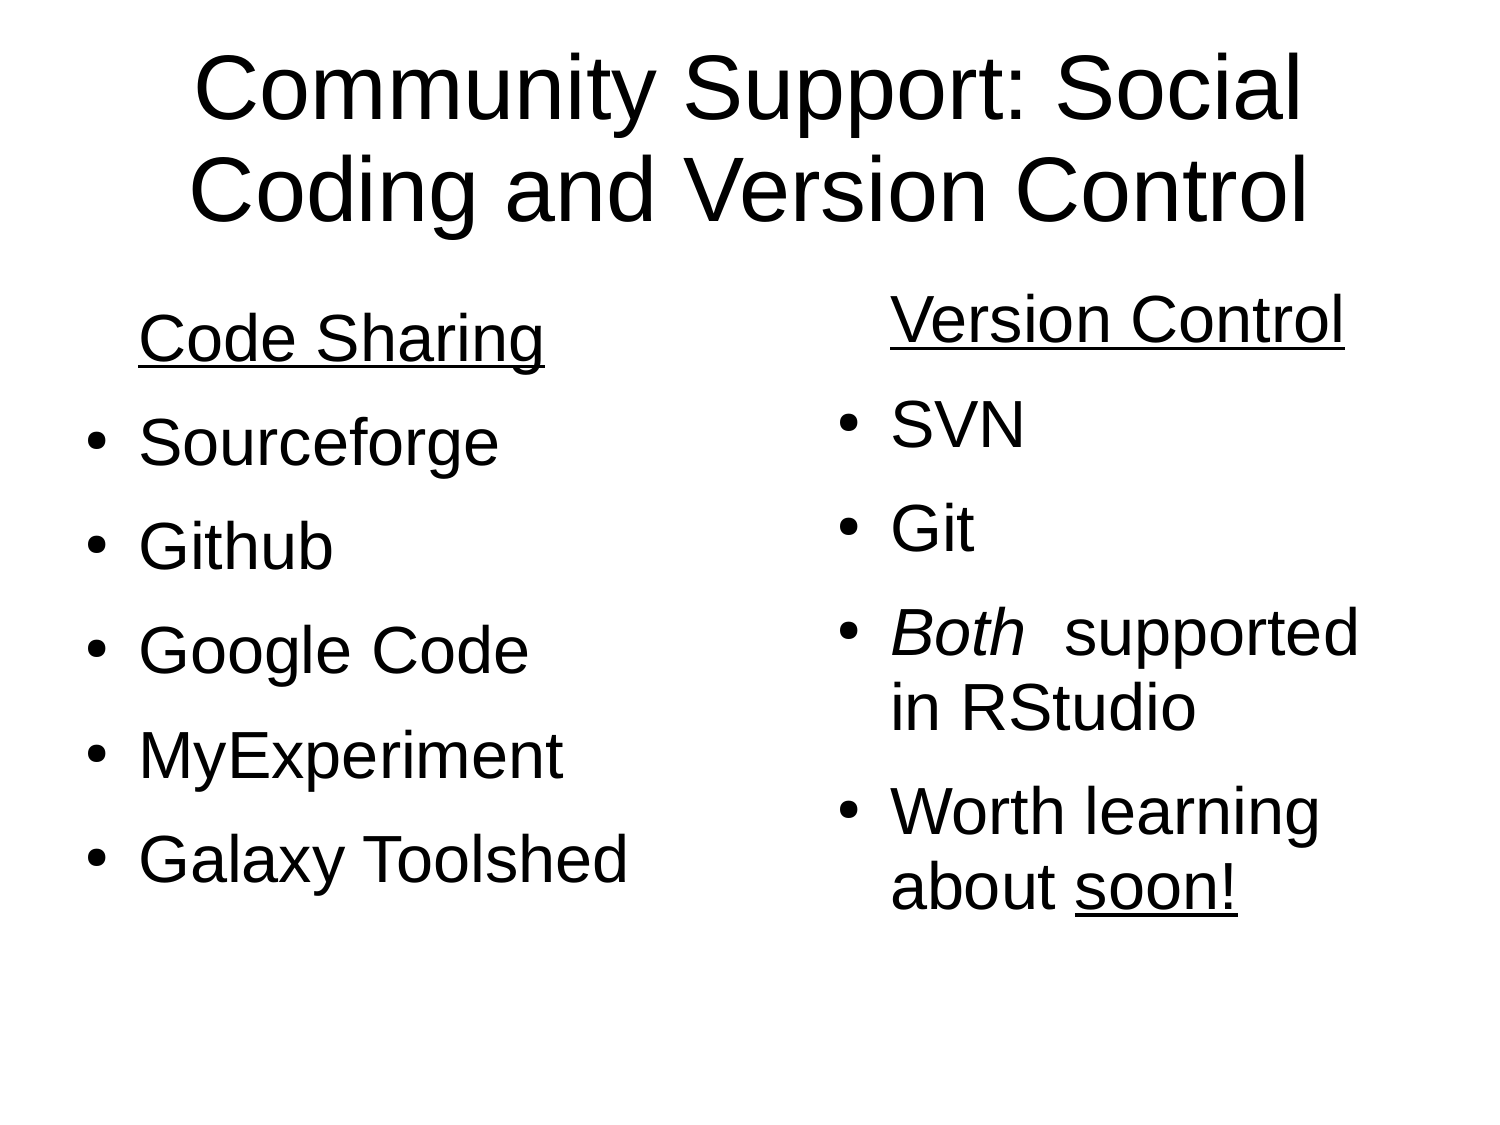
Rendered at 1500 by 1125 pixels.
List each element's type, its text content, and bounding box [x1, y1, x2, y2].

list Version Control SVN Git Both supported in RStudio Worth learning about soon! [819, 282, 1405, 935]
list Code Sharing Sourceforge Github Google Code MyExperiment Galaxy Toolshed [67, 300, 724, 953]
title Community Support: Social Coding and Version Control [75, 36, 1425, 242]
